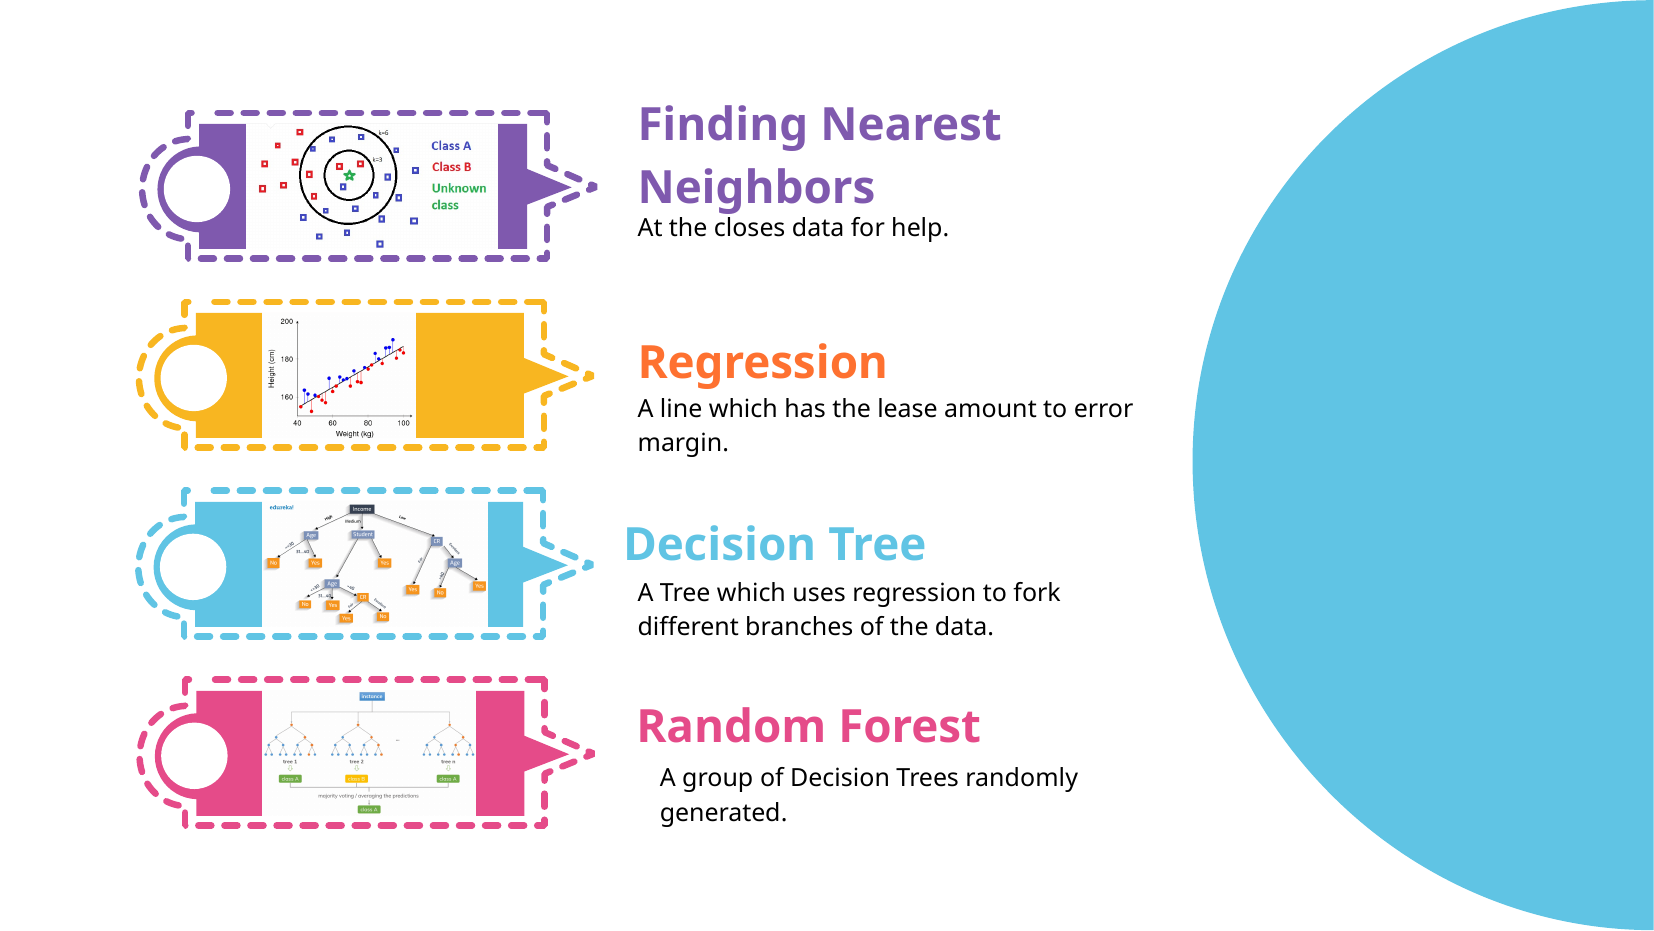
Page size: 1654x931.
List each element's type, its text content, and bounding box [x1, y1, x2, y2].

picture [262, 500, 488, 627]
title Regression [637, 310, 1134, 391]
title At the closes data for help. [637, 209, 1159, 310]
text_box [157, 123, 246, 249]
picture [246, 123, 498, 251]
text_box [498, 123, 572, 249]
title Random Forest [636, 673, 1133, 776]
text_box [153, 501, 262, 627]
picture [262, 312, 416, 444]
text_box [154, 312, 262, 438]
picture [262, 690, 476, 816]
text_box [488, 501, 568, 627]
title Decision Tree [623, 491, 1120, 595]
text_box [476, 690, 570, 816]
title A Tree which uses regression to fork different branches of the data. [637, 574, 1159, 676]
text_box [154, 690, 262, 816]
title A line which has the lease amount to error margin. [637, 391, 1159, 492]
text_box [416, 312, 569, 438]
title A group of Decision Trees randomly generated. [659, 760, 1182, 861]
title Finding Nearest Neighbors [637, 100, 1134, 208]
